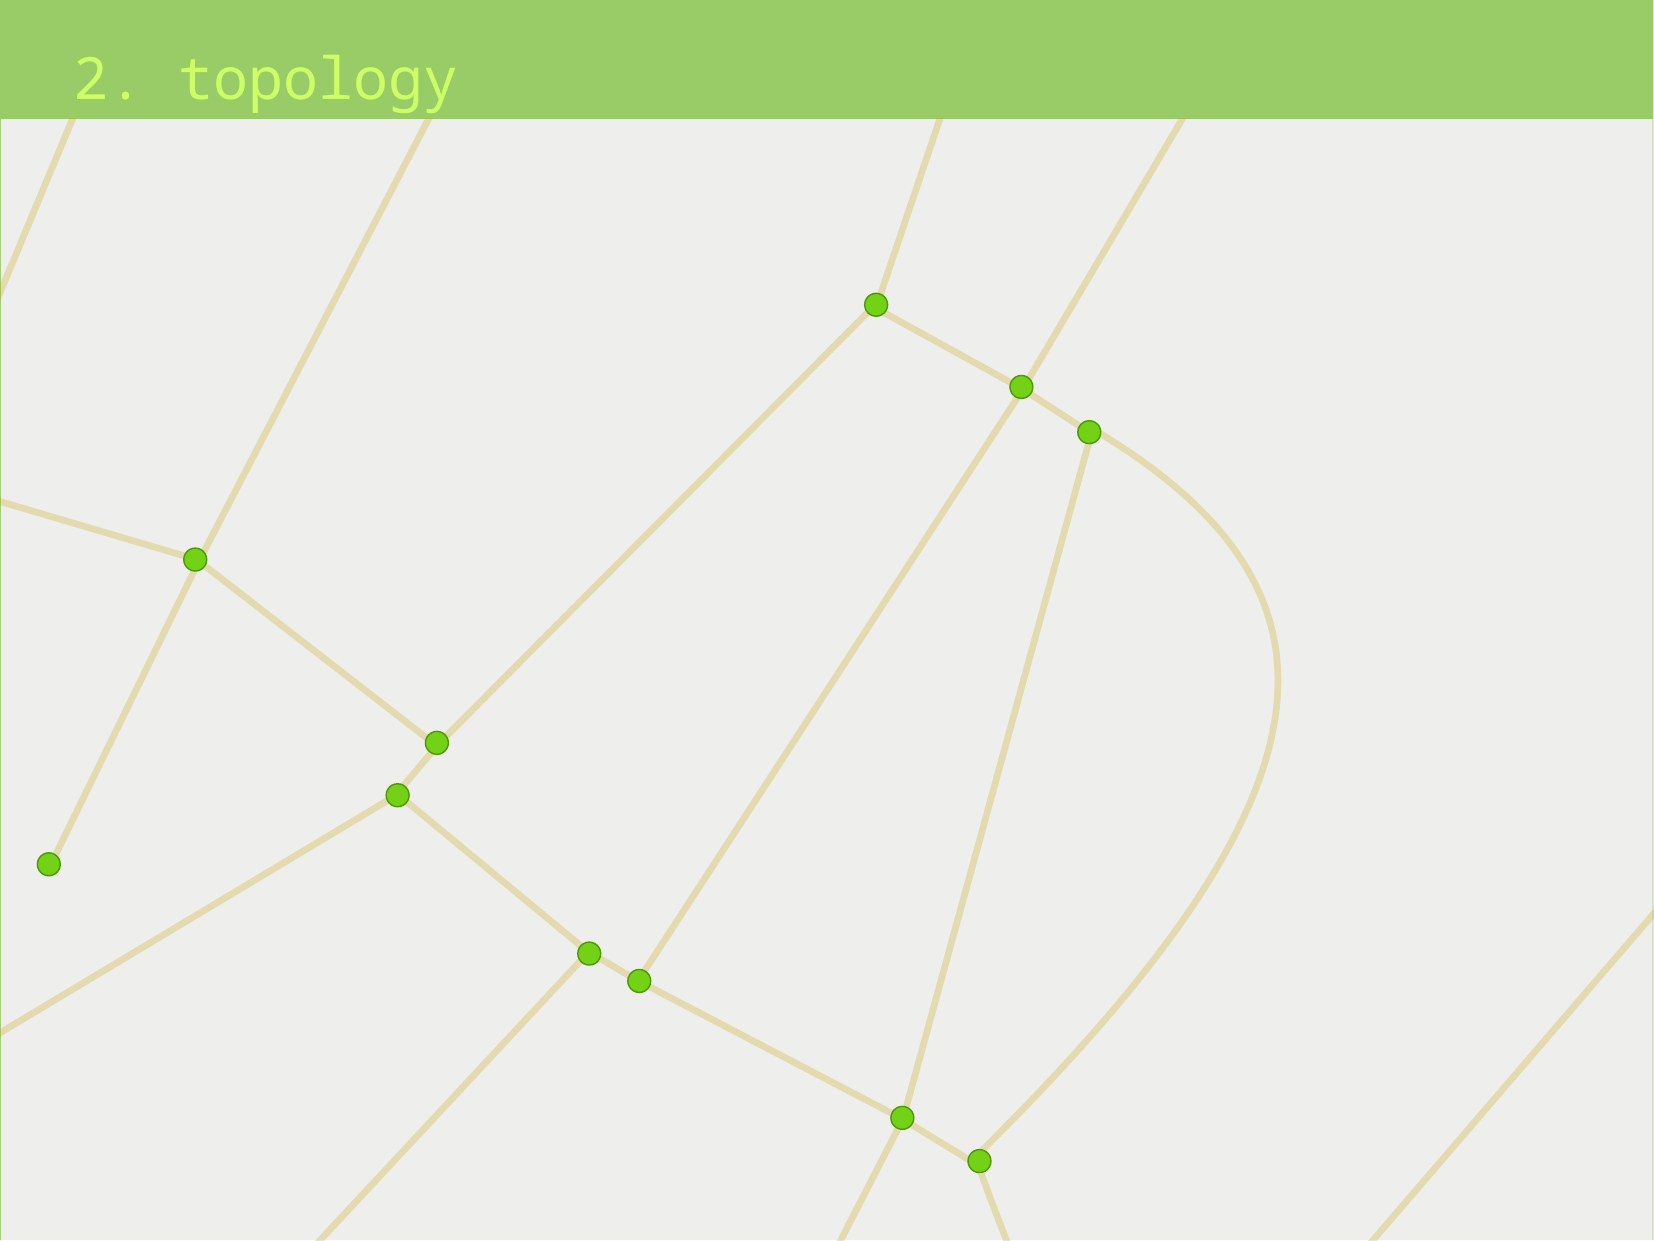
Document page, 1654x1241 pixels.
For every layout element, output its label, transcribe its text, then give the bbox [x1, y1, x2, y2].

text_box 2. topology [59, 29, 474, 115]
picture [0, 118, 1654, 1241]
